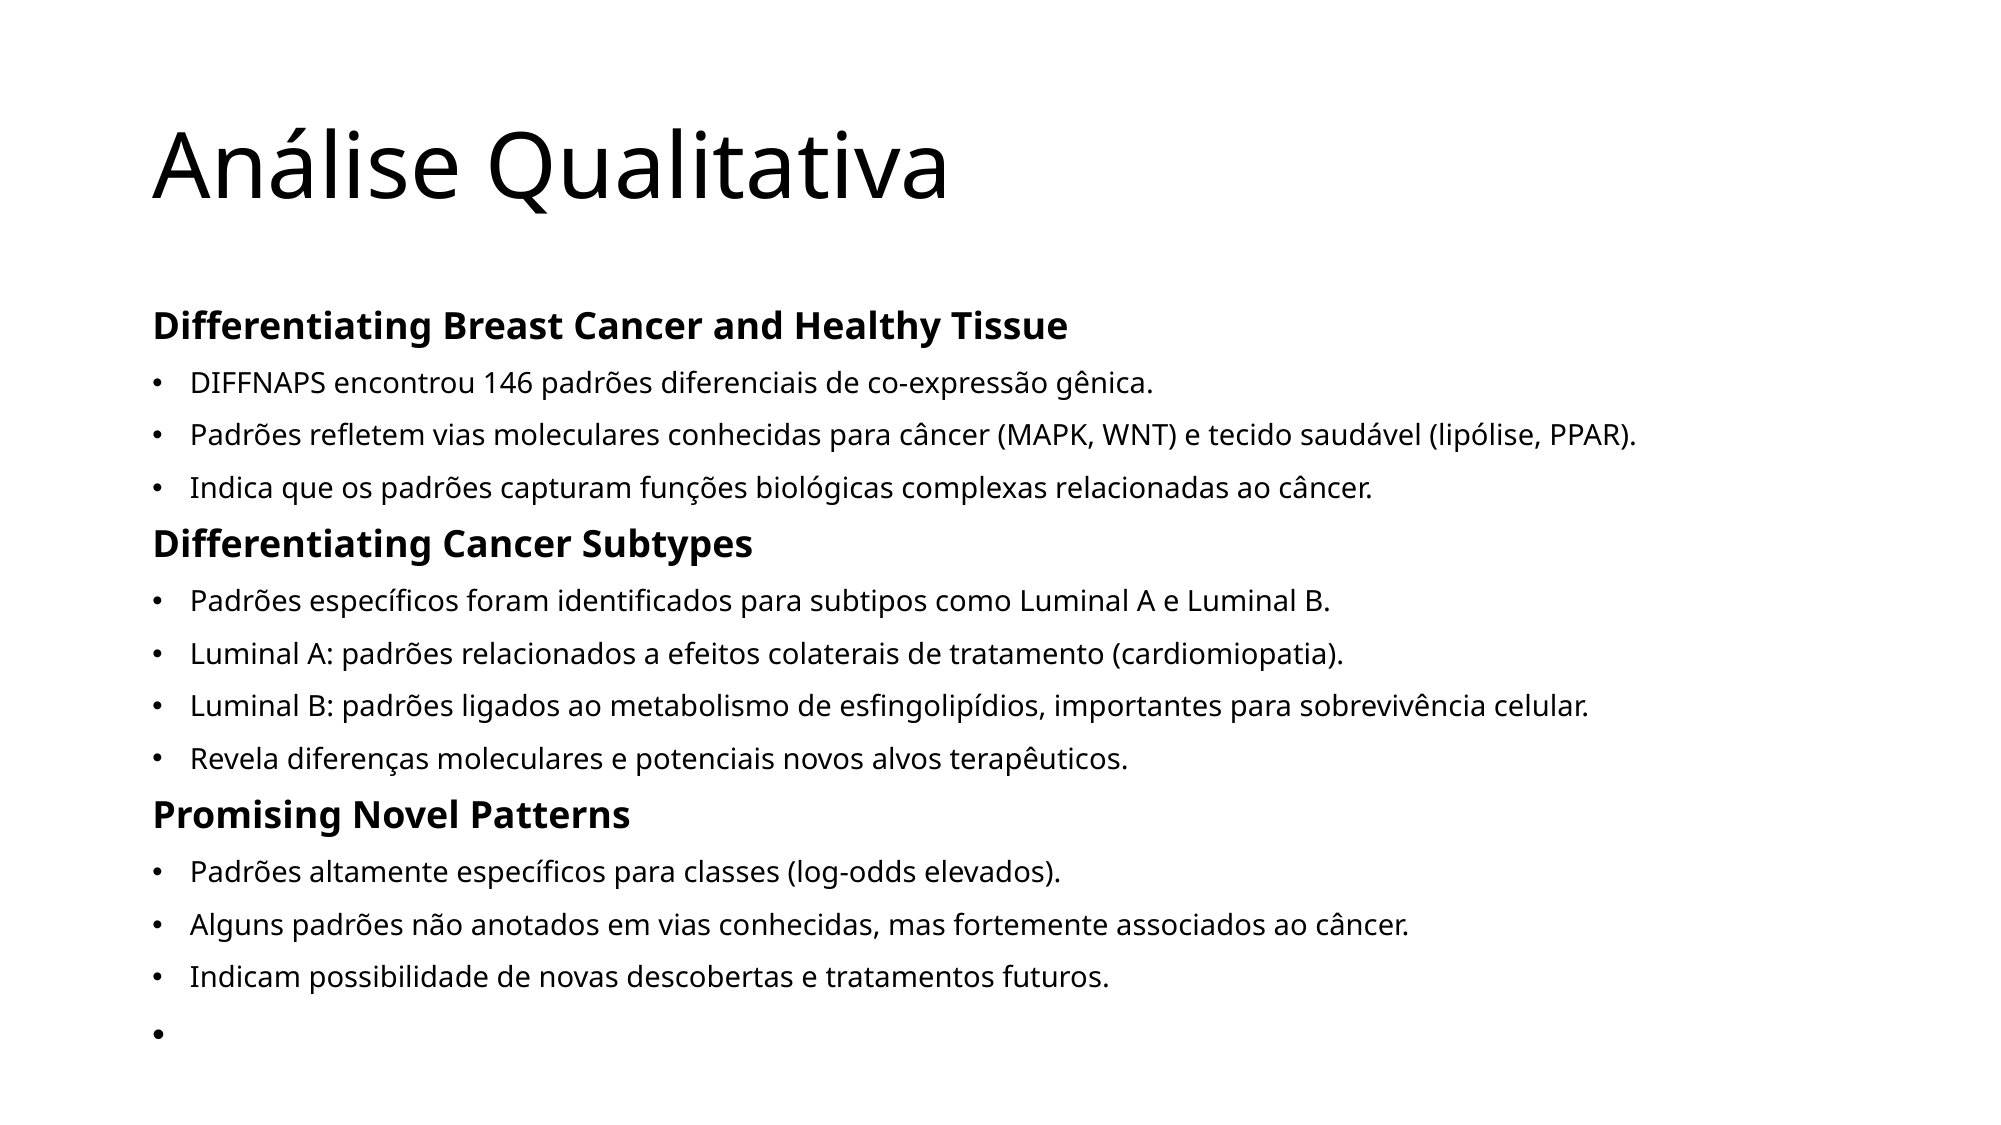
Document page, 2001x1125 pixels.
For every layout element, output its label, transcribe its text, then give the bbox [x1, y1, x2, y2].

list Differentiating Breast Cancer and Healthy Tissue DIFFNAPS encontrou 146 padrões diferenciais de co-expressão gênica. Padrões refletem vias moleculares conhecidas para câncer (MAPK, WNT) e tecido saudável (lipólise, PPAR). Indica que os padrões capturam funções biológicas complexas relacionadas ao câncer. Differentiating Cancer Subtypes Padrões específicos foram identificados para subtipos como Luminal A e Luminal B. Luminal A: padrões relacionados a efeitos colaterais de tratamento (cardiomiopatia). Luminal B: padrões ligados ao metabolismo de esfingolipídios, importantes para sobrevivência celular. Revela diferenças moleculares e potenciais novos alvos terapêuticos. Promising Novel Patterns Padrões altamente específicos para classes (log-odds elevados). Alguns padrões não anotados em vias conhecidas, mas fortemente associados ao câncer. Indicam possibilidade de novas descobertas e tratamentos futuros. [137, 299, 1863, 1014]
title Análise Qualitativa [137, 59, 1863, 278]
